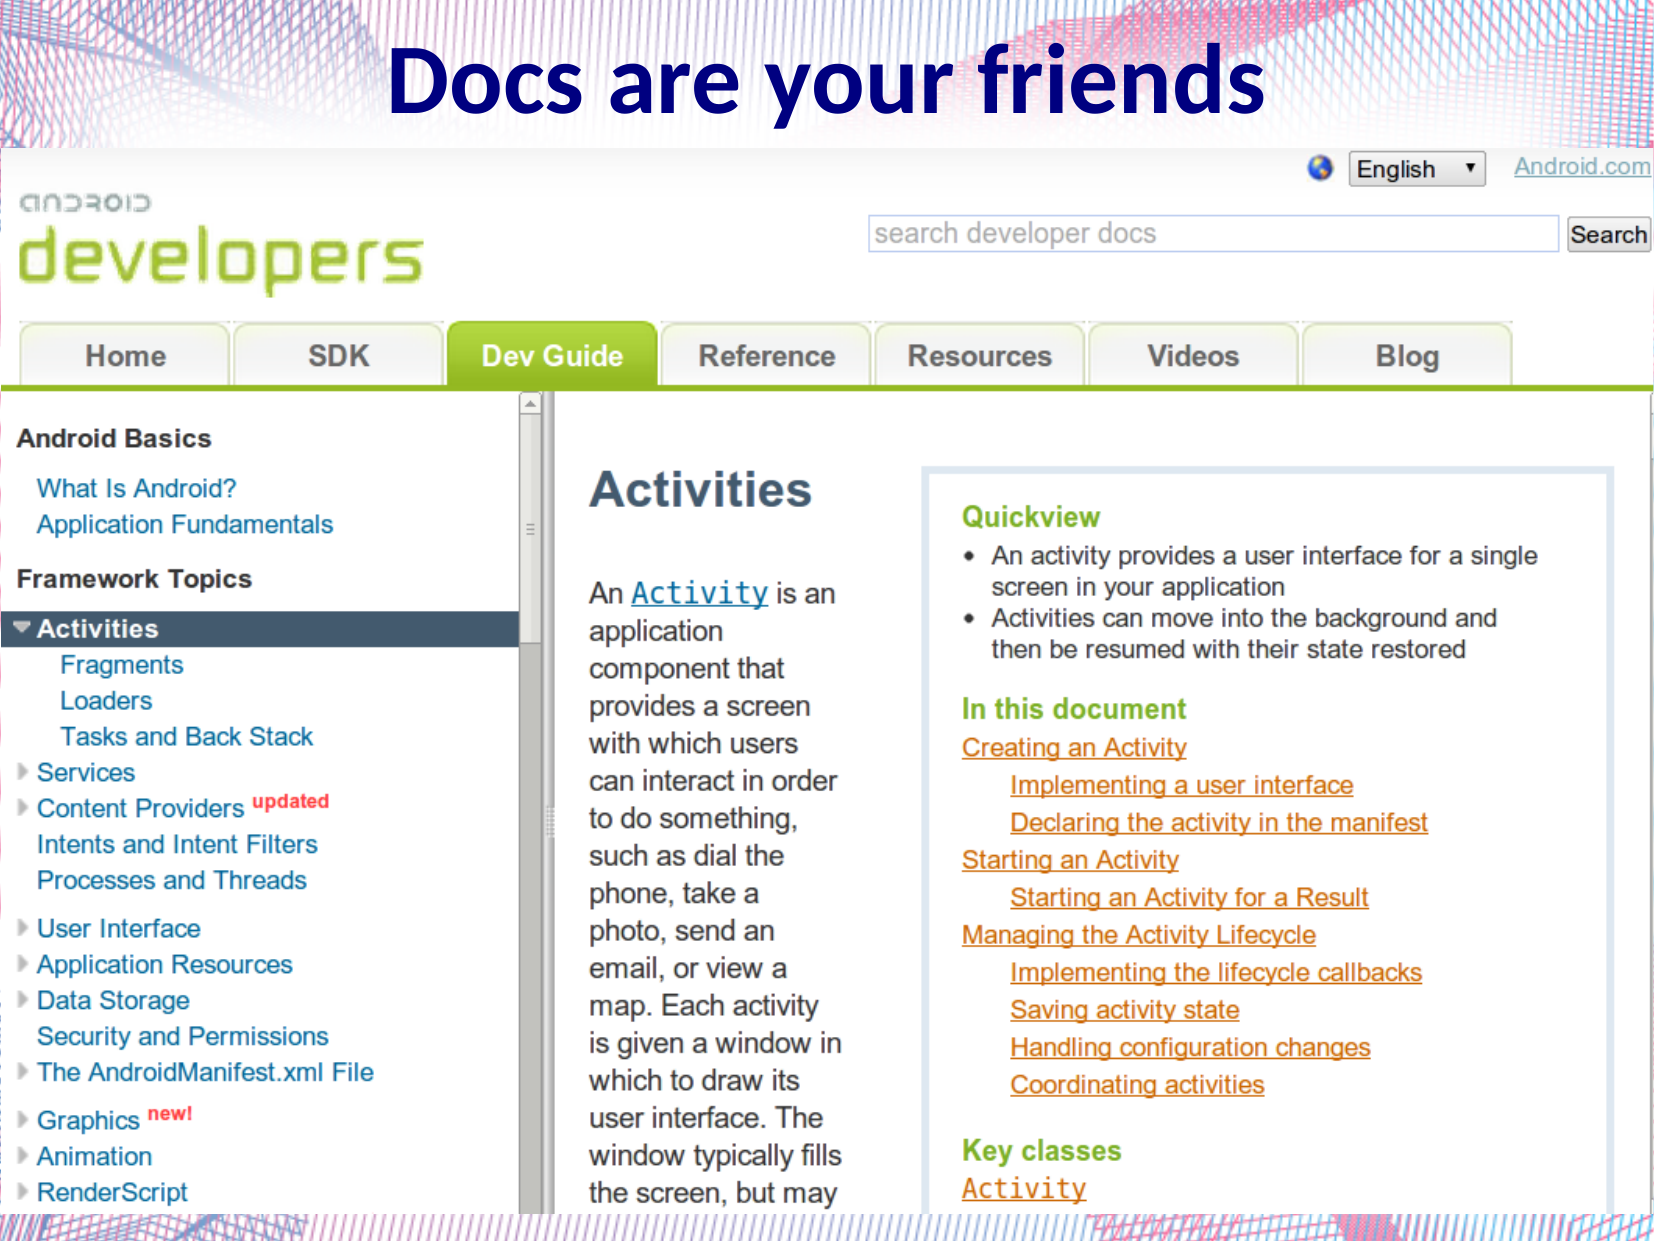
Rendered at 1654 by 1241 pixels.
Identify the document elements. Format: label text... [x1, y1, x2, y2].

picture [0, 0, 1654, 1241]
title Docs are your friends [82, 0, 1571, 148]
